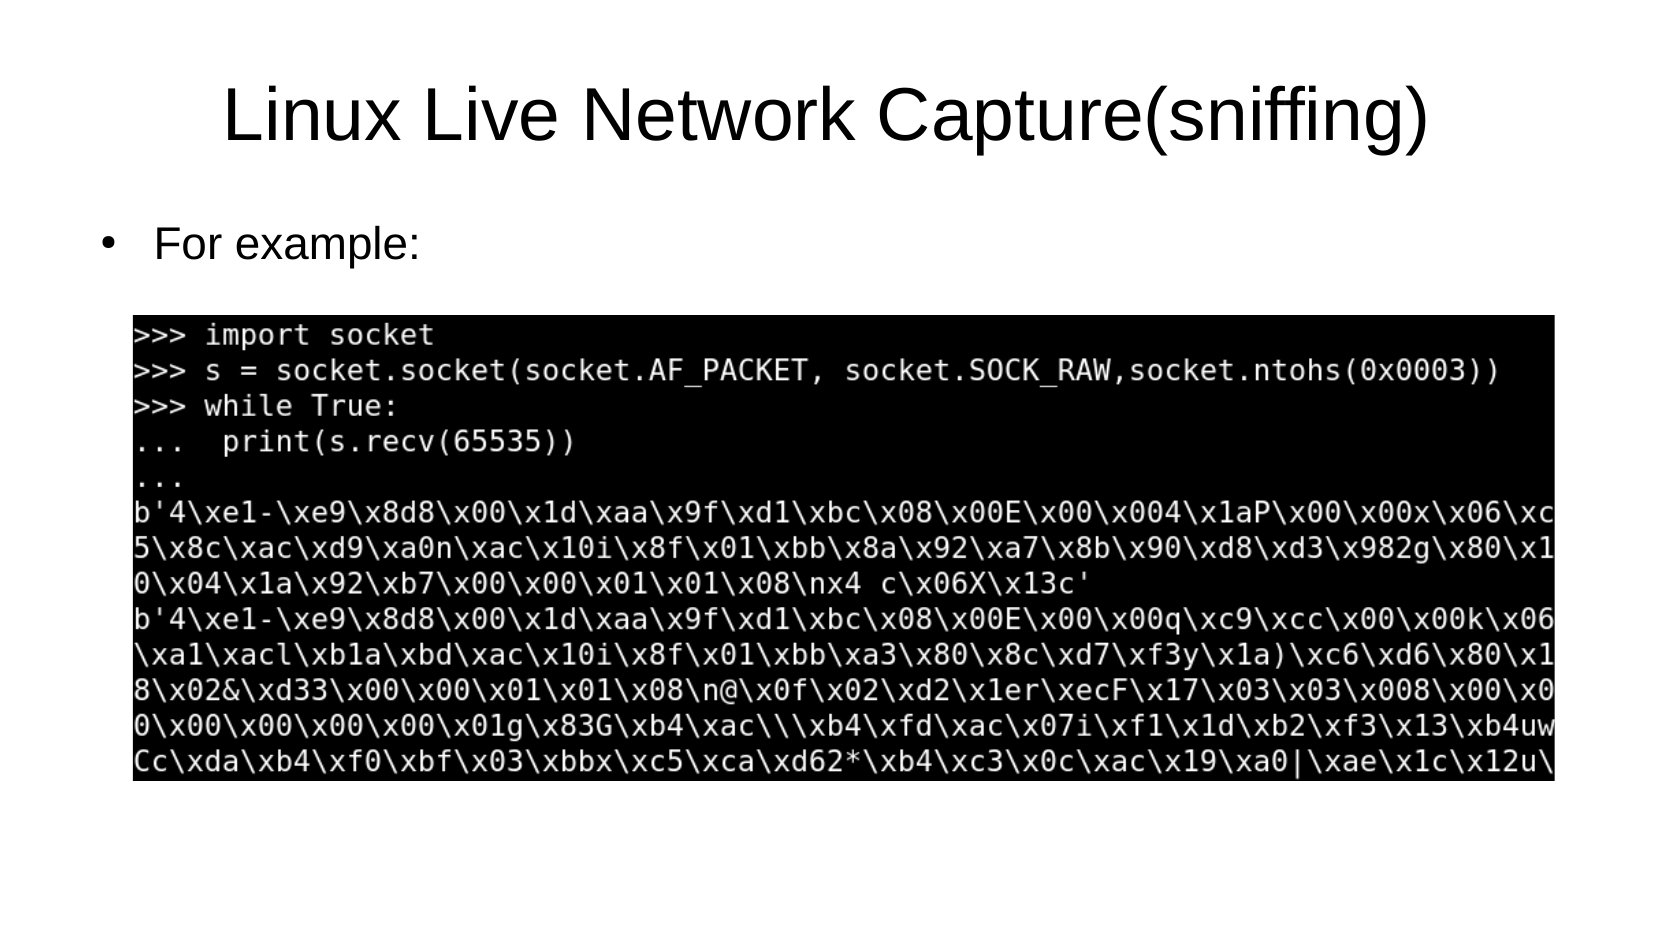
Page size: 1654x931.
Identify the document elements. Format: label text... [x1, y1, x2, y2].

picture [132, 315, 1555, 781]
list For example: [82, 217, 1571, 758]
title Linux Live Network Capture(sniffing) [82, 37, 1571, 193]
